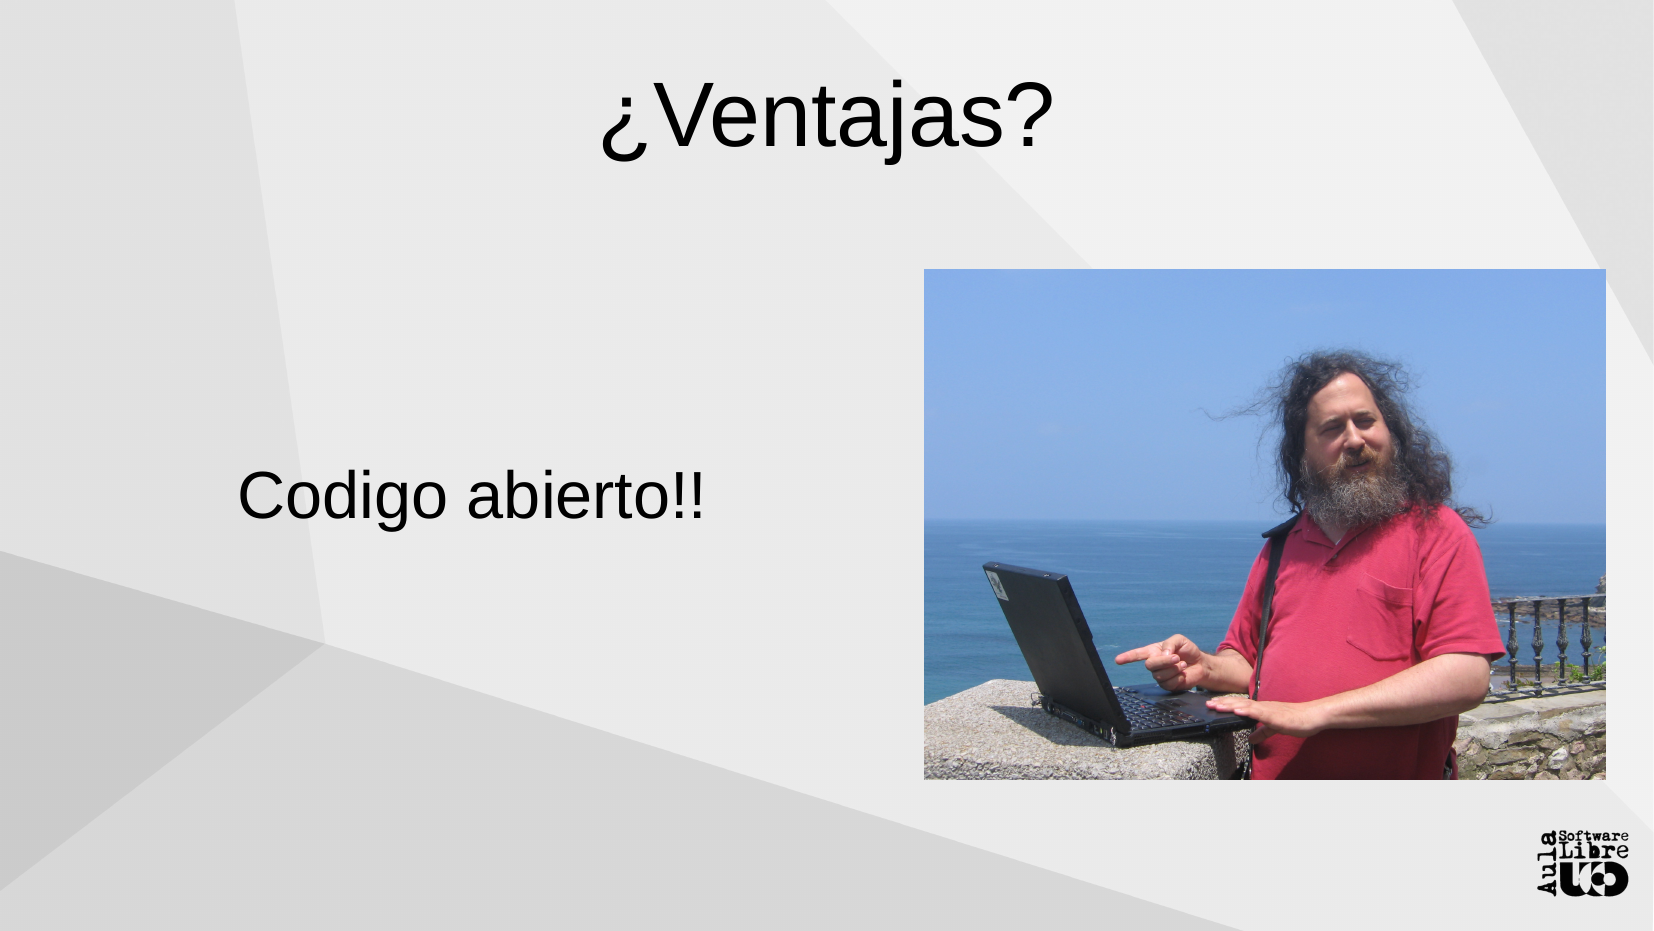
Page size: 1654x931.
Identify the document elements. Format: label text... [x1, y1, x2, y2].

subtitle Codigo abierto!! [135, 240, 811, 751]
title ¿Ventajas? [82, 37, 1571, 193]
picture [0, 0, 1654, 931]
